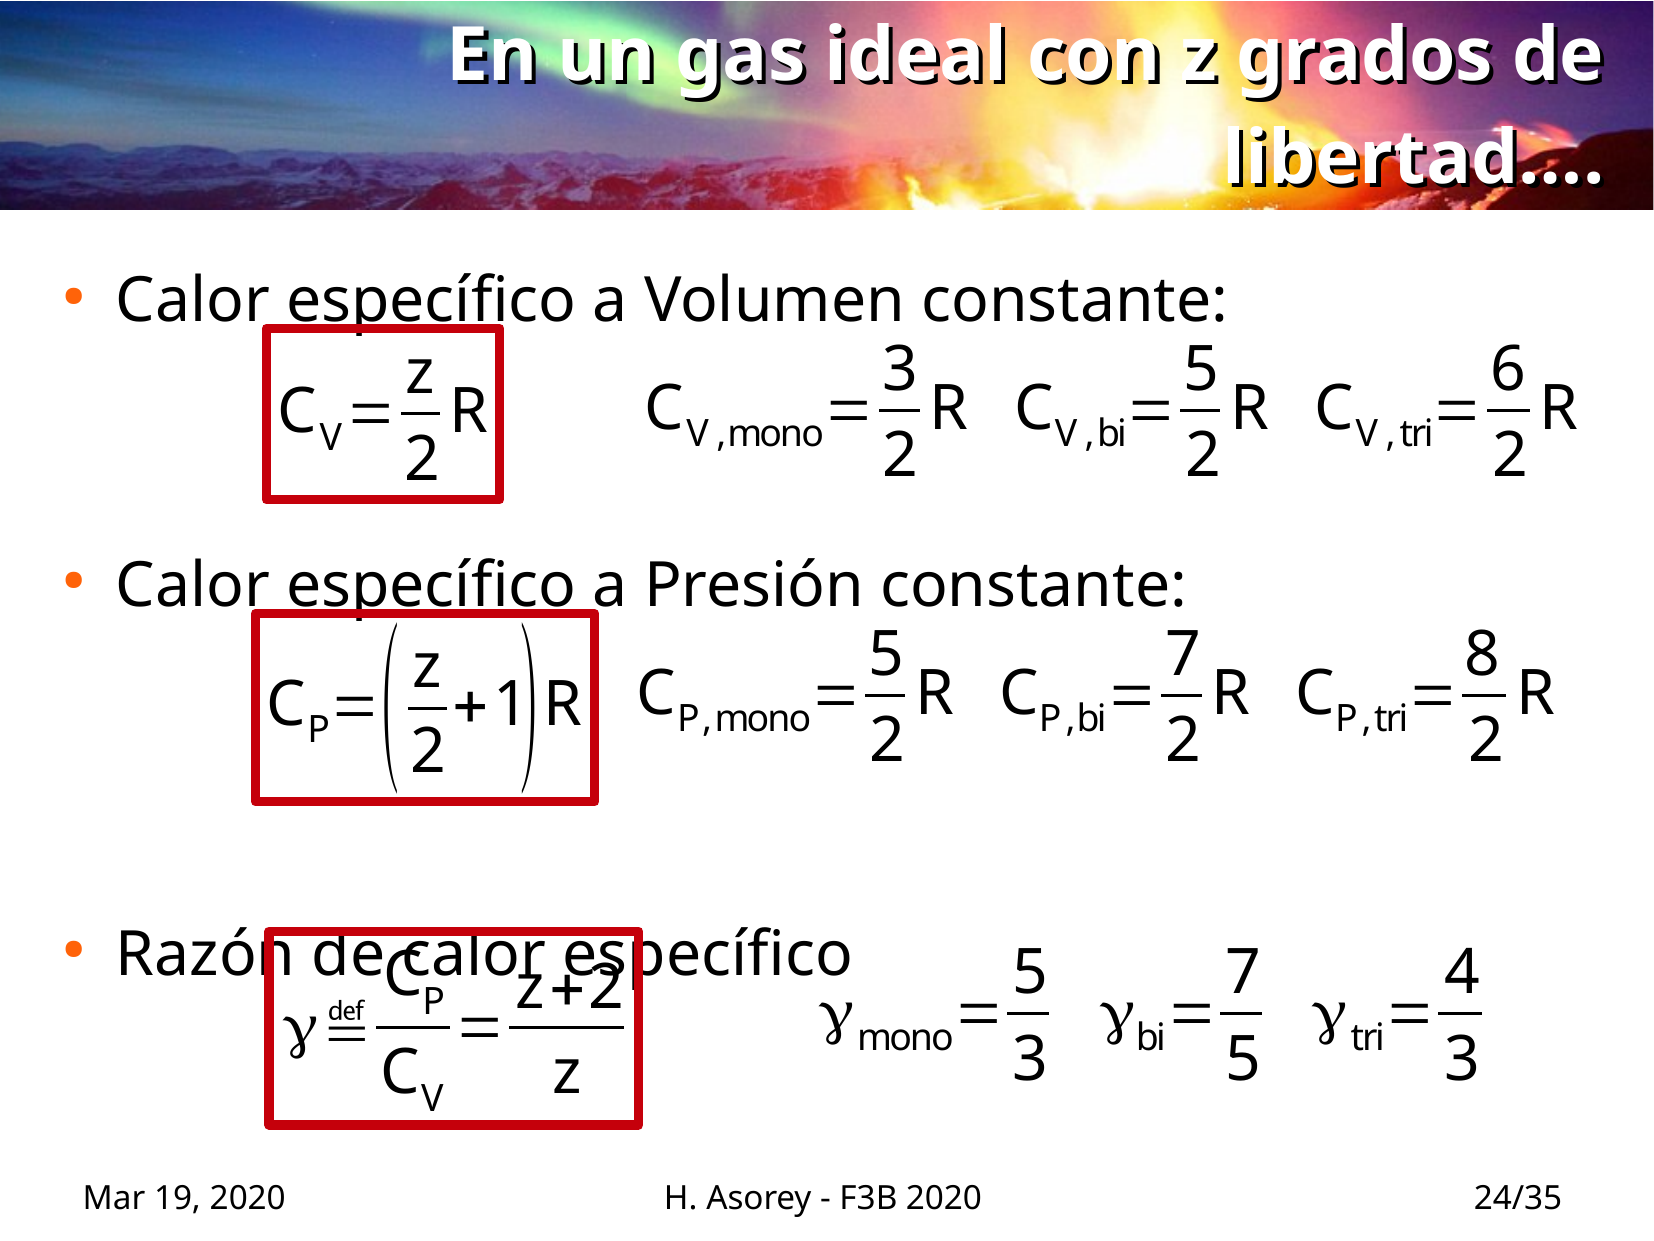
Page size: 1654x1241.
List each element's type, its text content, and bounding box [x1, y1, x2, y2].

chart [637, 330, 1585, 492]
chart [630, 615, 1562, 777]
title En un gas ideal con z grados de libertad…. [45, 15, 1606, 191]
chart [271, 333, 496, 496]
chart [260, 618, 591, 798]
list Calor específico a Volumen constante: Calor específico a Presión constante: Razón de calor específico [45, 255, 1606, 1156]
chart [273, 935, 634, 1121]
chart [810, 933, 1492, 1096]
picture [0, 1, 1654, 210]
